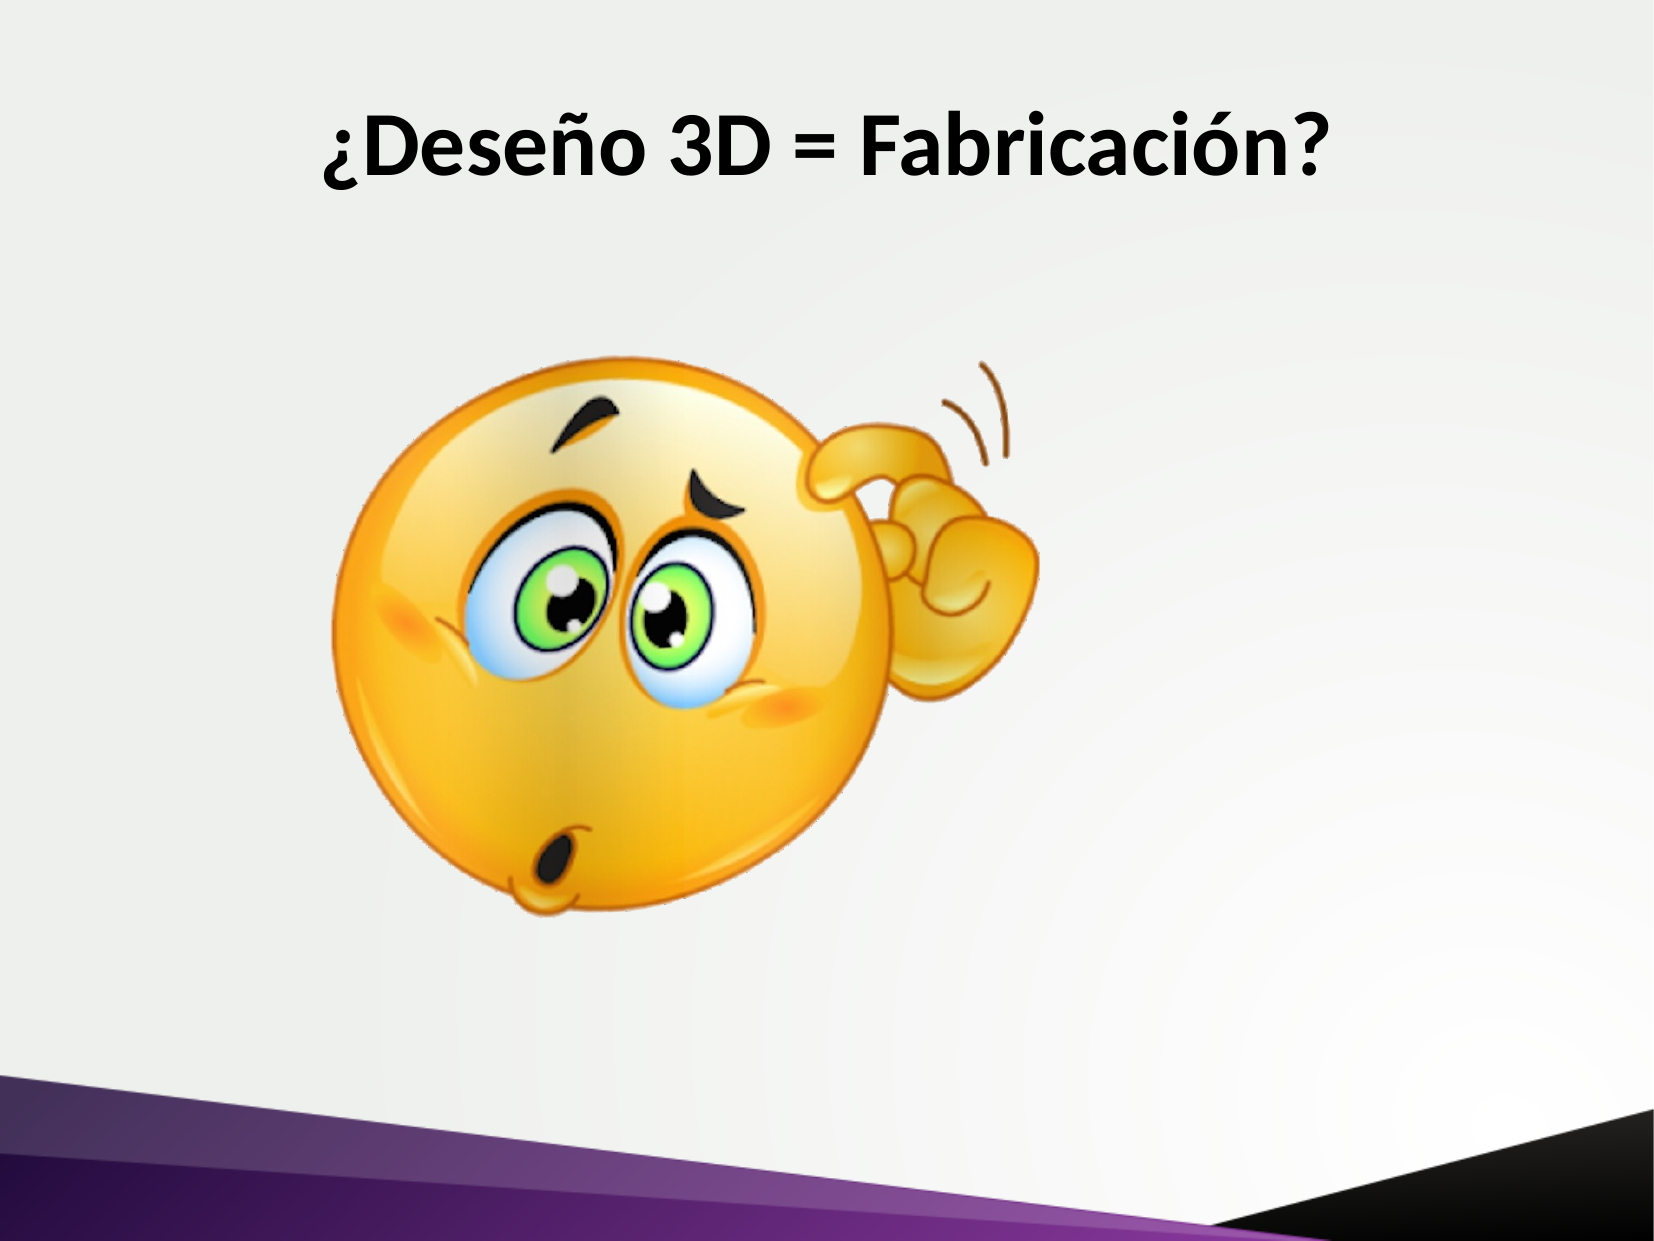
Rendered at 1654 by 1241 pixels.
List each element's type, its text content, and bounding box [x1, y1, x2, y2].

picture [0, 0, 1654, 1241]
title ¿Deseño 3D = Fabricación? [70, 45, 1583, 261]
